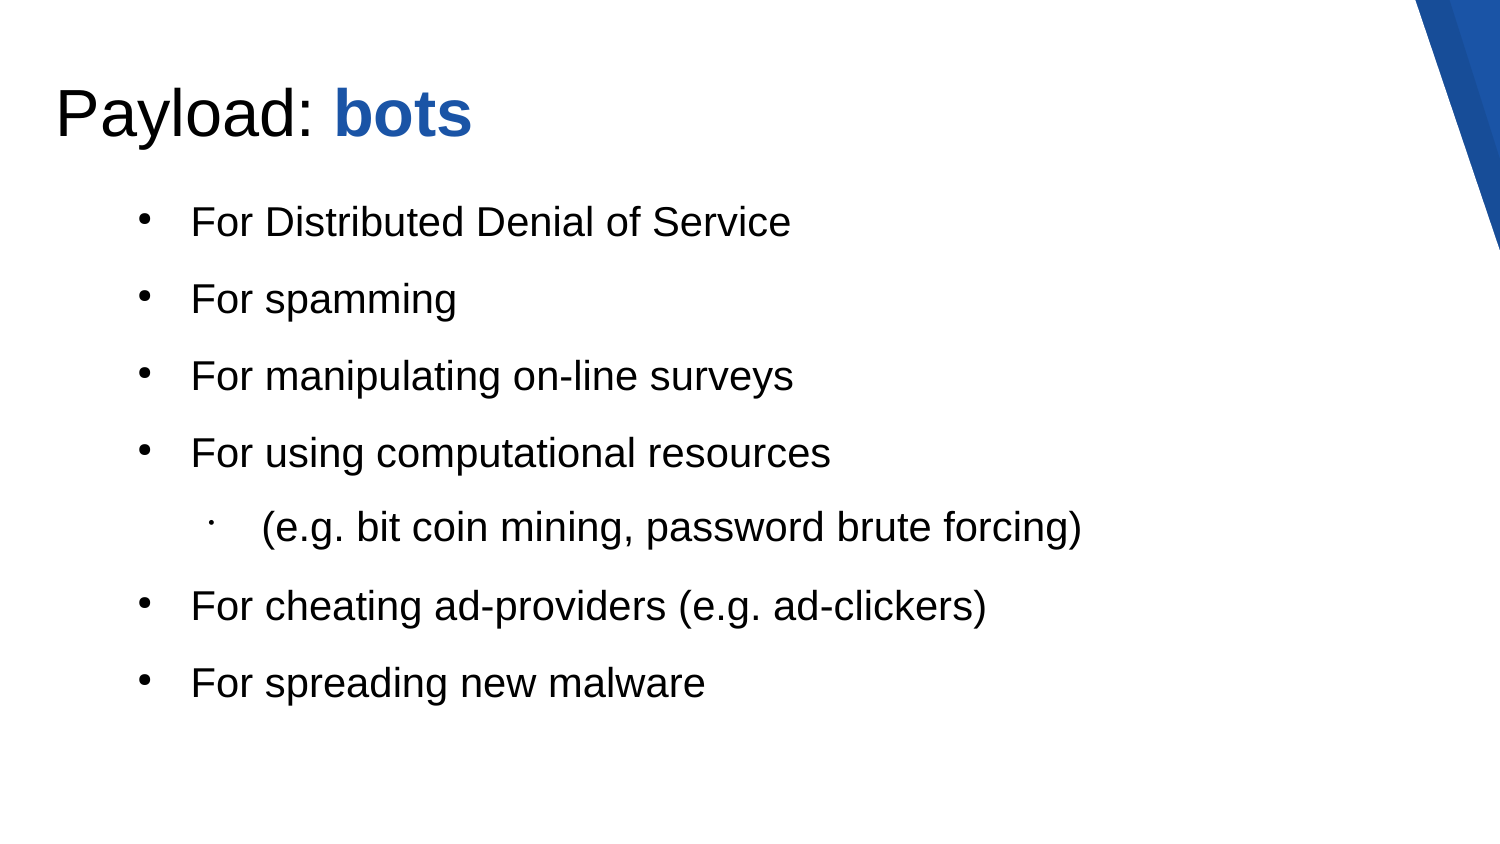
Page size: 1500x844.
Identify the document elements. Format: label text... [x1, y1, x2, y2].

title Payload: bots [40, 97, 1231, 166]
list For Distributed Denial of Service For spamming For manipulating on-line surveys For using computational resources (e.g. bit coin mining, password brute forcing) For cheating ad-providers (e.g. ad-clickers) For spreading new malware [104, 180, 1471, 755]
